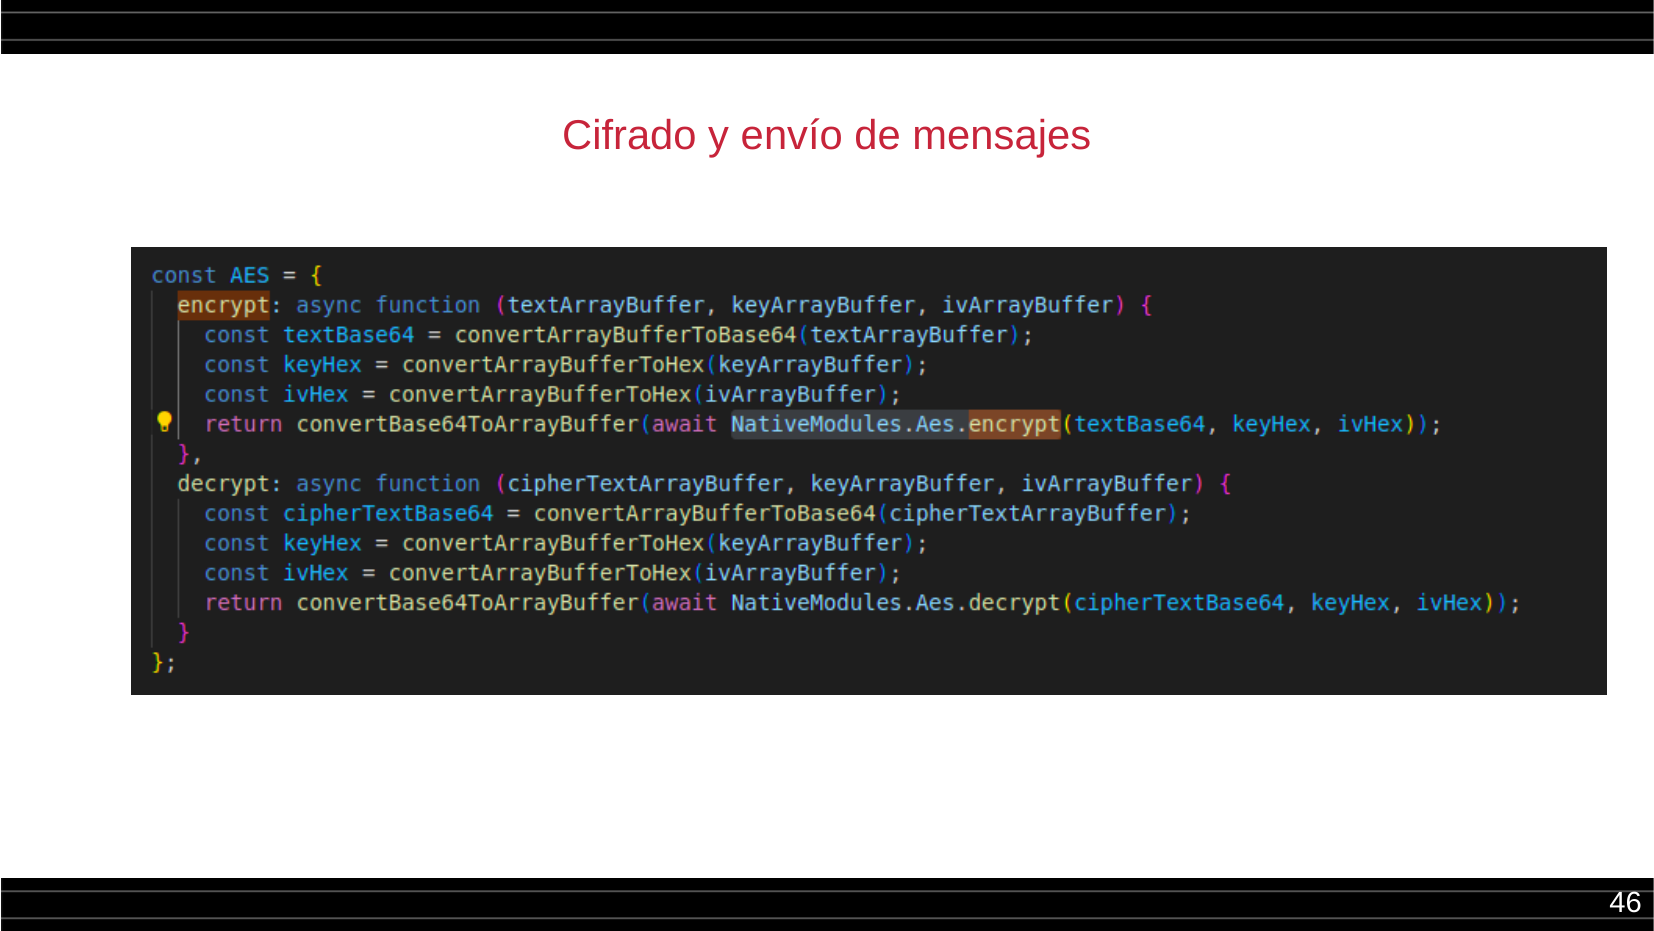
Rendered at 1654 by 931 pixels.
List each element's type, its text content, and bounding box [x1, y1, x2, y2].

title Cifrado y envío de mensajes [82, 92, 1571, 178]
picture [1, 878, 1654, 931]
picture [1, 0, 1654, 54]
picture [131, 247, 1607, 695]
